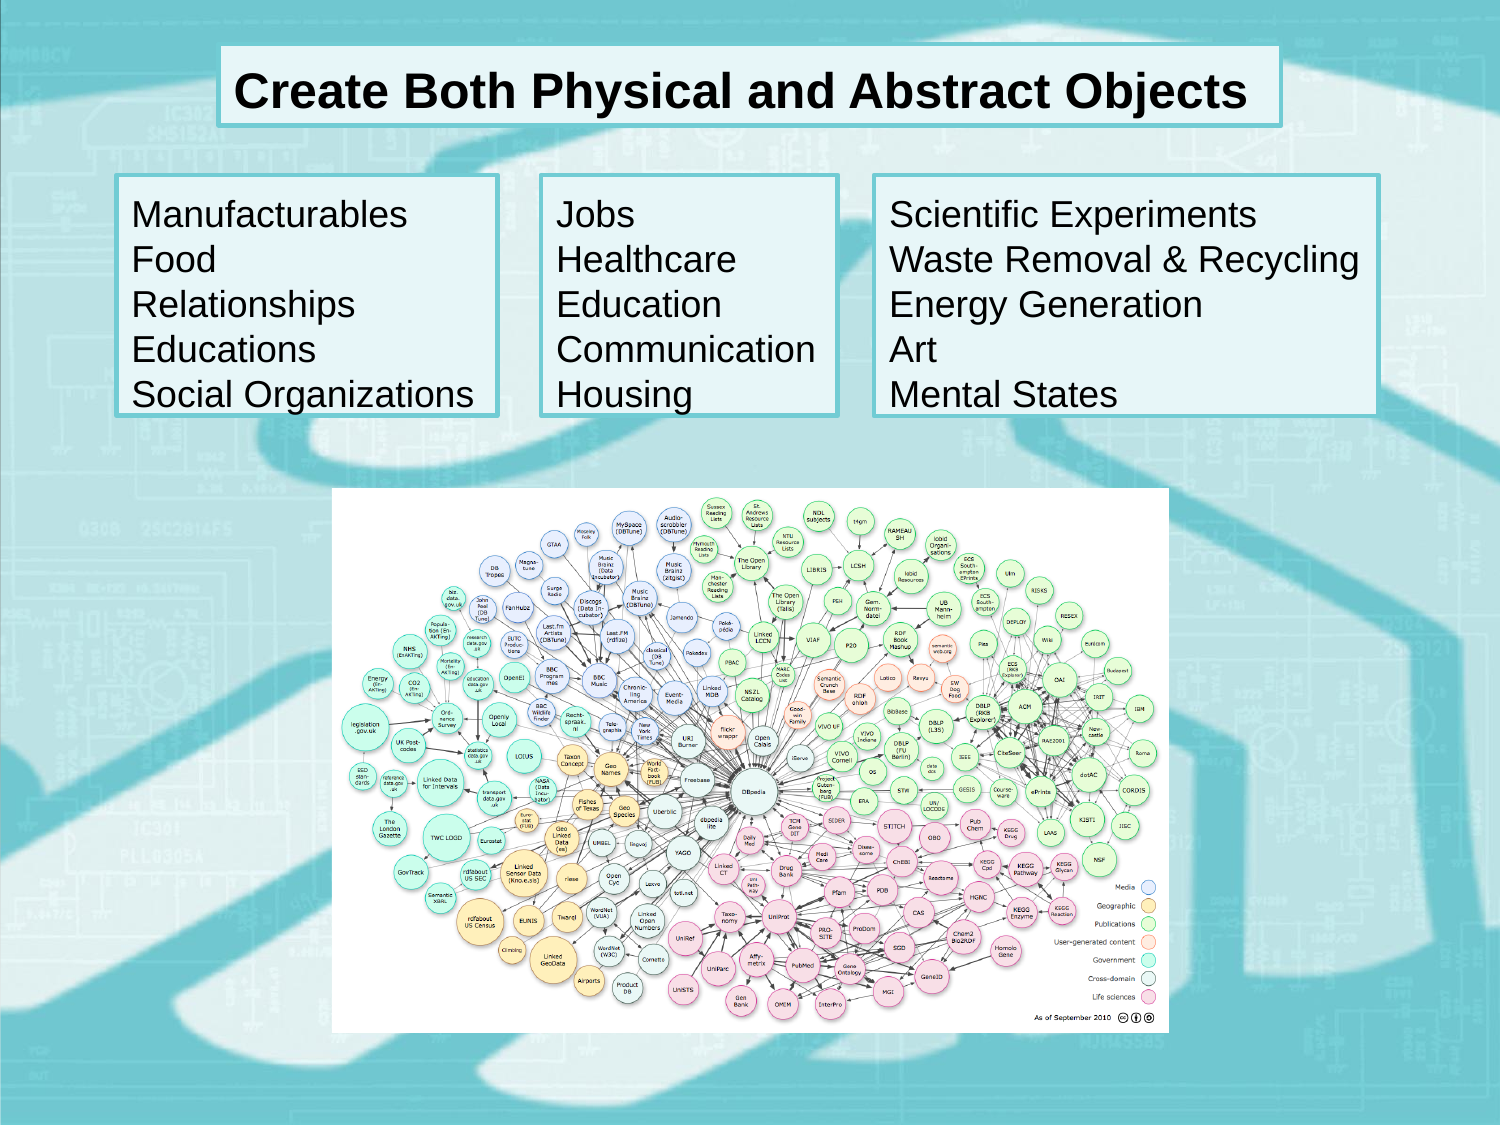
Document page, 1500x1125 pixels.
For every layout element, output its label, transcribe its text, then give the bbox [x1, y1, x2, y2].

text_box [0, 0, 1500, 1125]
text_box Manufacturables Food Relationships Educations Social Organizations [116, 174, 498, 416]
text_box Jobs Healthcare Education Communication Housing [540, 174, 838, 416]
text_box Create Both Physical and Abstract Objects [218, 43, 1282, 126]
text_box Scientific Experiments Waste Removal & Recycling Energy Generation Art Mental States [874, 174, 1379, 416]
